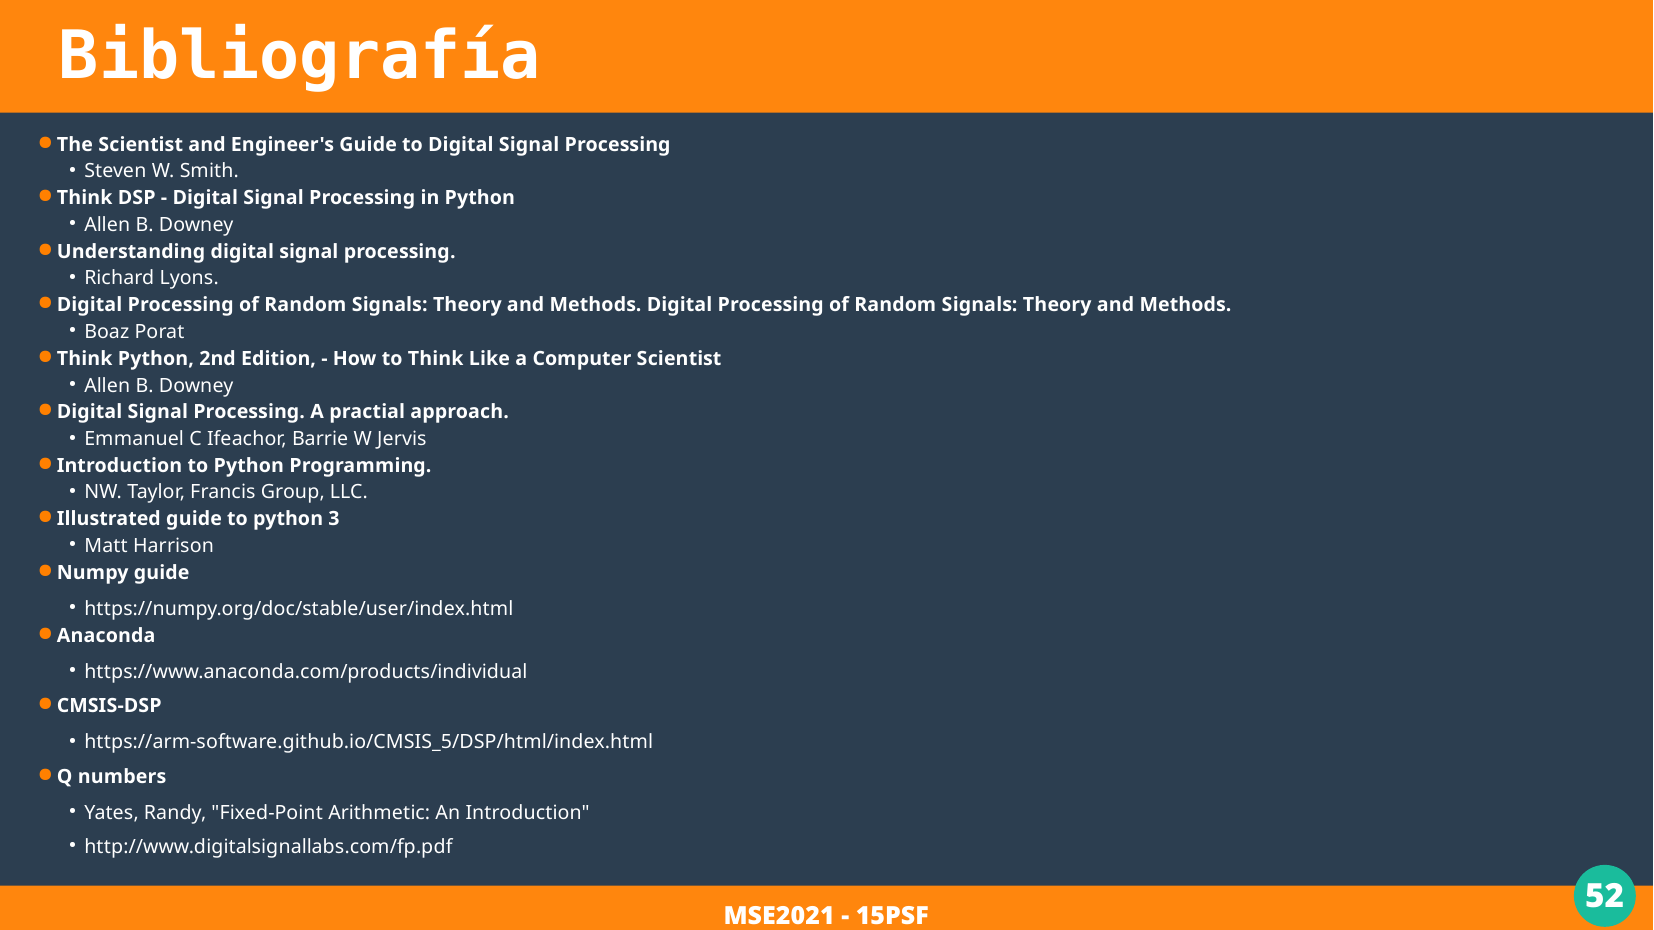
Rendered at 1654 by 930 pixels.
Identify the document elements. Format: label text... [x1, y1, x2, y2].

list The Scientist and Engineer's Guide to Digital Signal Processing Steven W. Smith. Think DSP - Digital Signal Processing in Python Allen B. Downey Understanding digital signal processing. Richard Lyons. Digital Processing of Random Signals: Theory and Methods. Digital Processing of Random Signals: Theory and Methods. Boaz Porat Think Python, 2nd Edition, - How to Think Like a Computer Scientist Allen B. Downey Digital Signal Processing. A practial approach. Emmanuel C Ifeachor, Barrie W Jervis Introduction to Python Programming. NW. Taylor, Francis Group, LLC. Illustrated guide to python 3 Matt Harrison Numpy guide https://numpy.org/doc/stable/user/index.html Anaconda https://www.anaconda.com/products/individual CMSIS-DSP https://arm-software.github.io/CMSIS_5/DSP/html/index.html Q numbers Yates, Randy, "Fixed-Point Arithmetic: An Introduction" http://www.digitalsignallabs.com/fp.pdf [37, 130, 1613, 862]
title Bibliografía [58, 16, 1594, 130]
